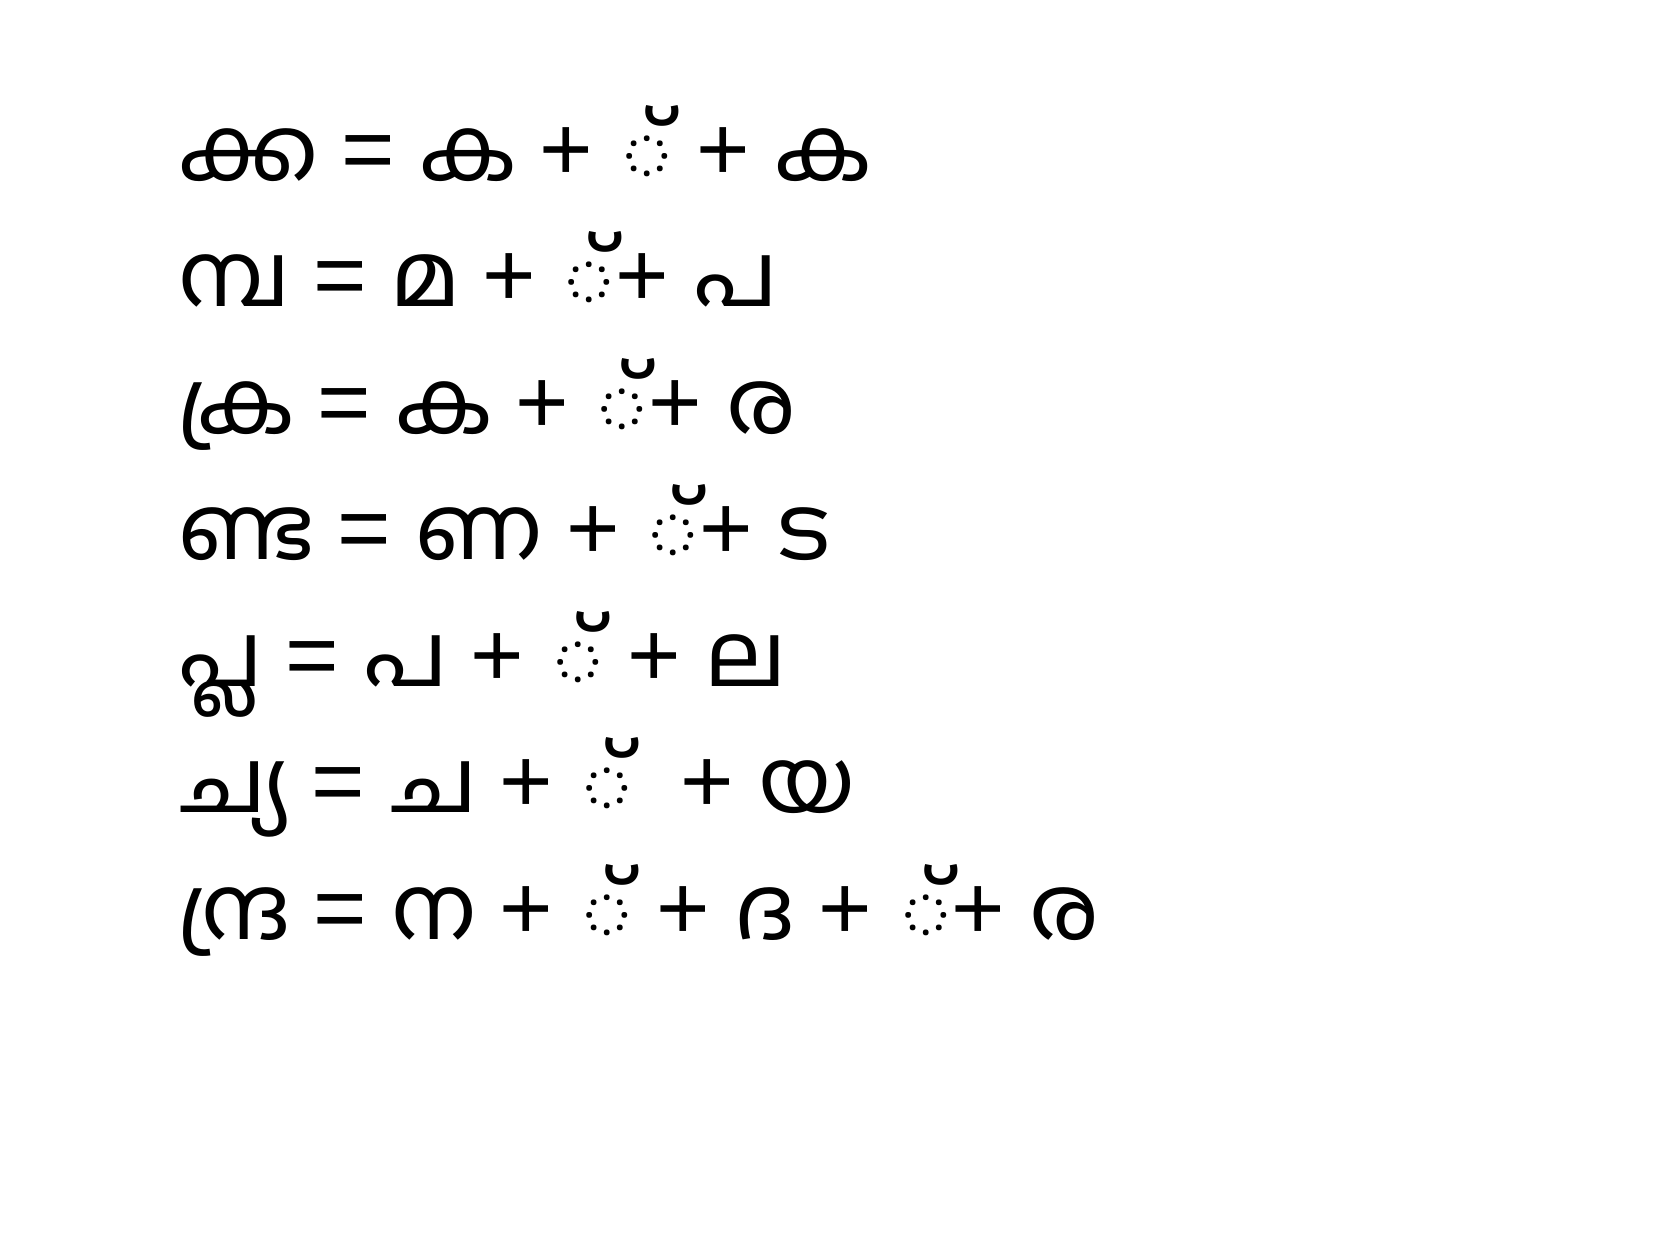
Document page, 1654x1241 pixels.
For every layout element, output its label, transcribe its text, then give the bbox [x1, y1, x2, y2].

text_box ക്ക = ക + ് + ക മ്പ = മ + ്+ പ ക്ര = ക + ്+ ര ണ്ട = ണ + ്+ ട പ്ല = പ + ് + ല ച്യ = ച + ് + യ ന്ദ്ര = ന + ് + ദ + ്+ ര [165, 90, 1486, 1169]
